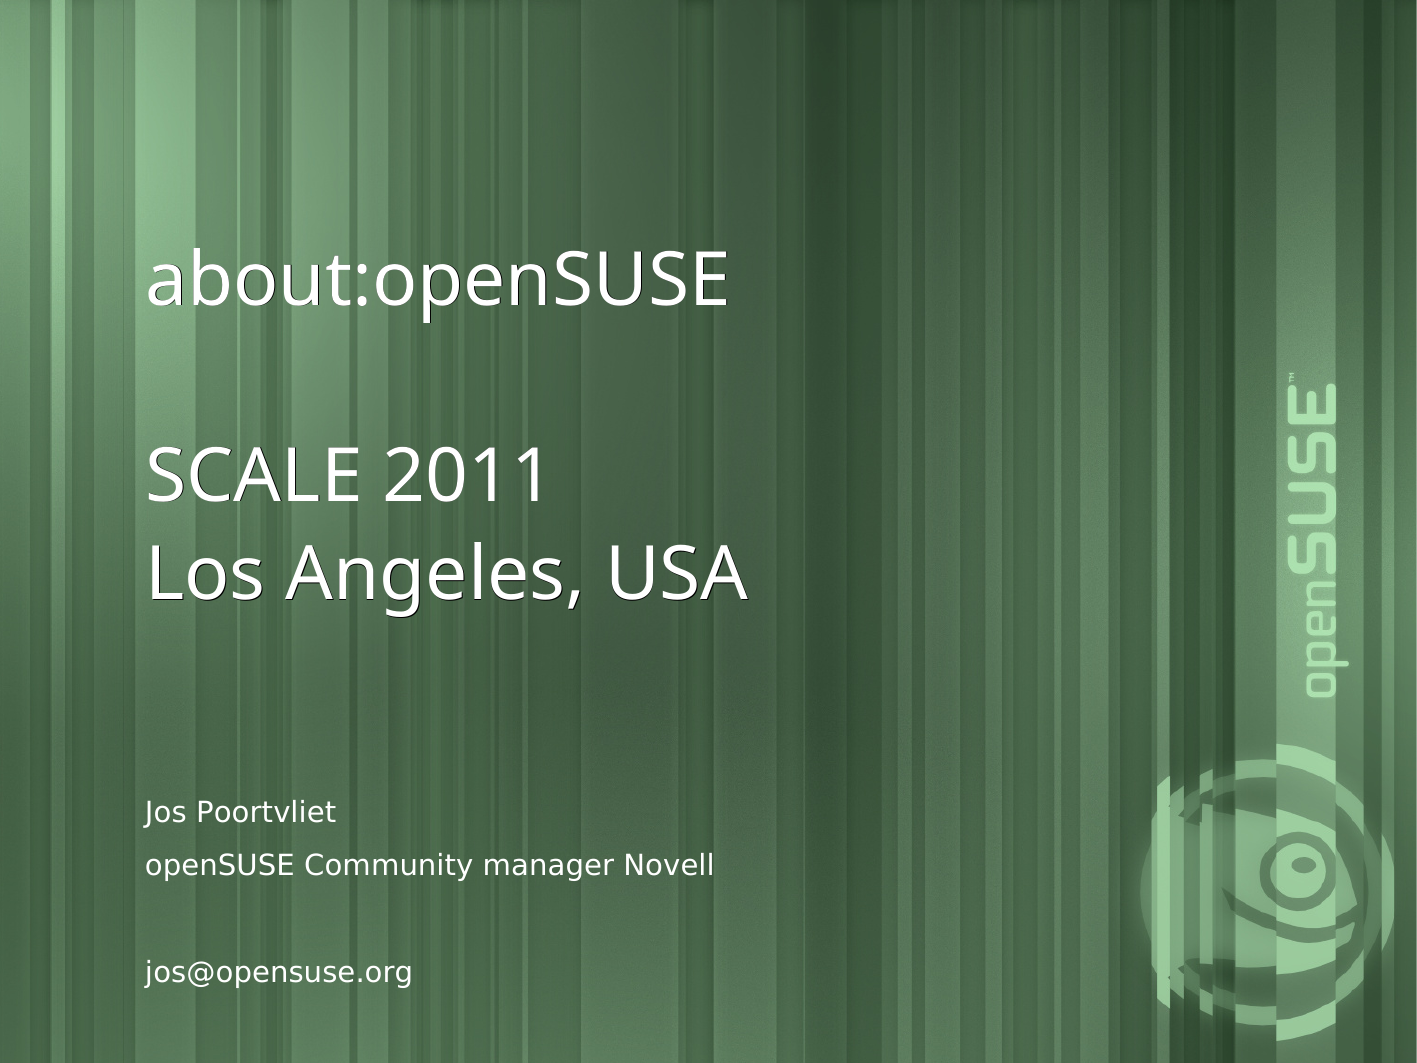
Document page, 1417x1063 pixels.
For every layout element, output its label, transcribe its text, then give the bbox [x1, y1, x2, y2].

picture [0, 0, 1417, 1063]
title about:openSUSE SCALE 2011 Los Angeles, USA [145, 215, 1358, 631]
subtitle Jos Poortvliet openSUSE Community manager Novell jos@opensuse.org [144, 794, 768, 989]
